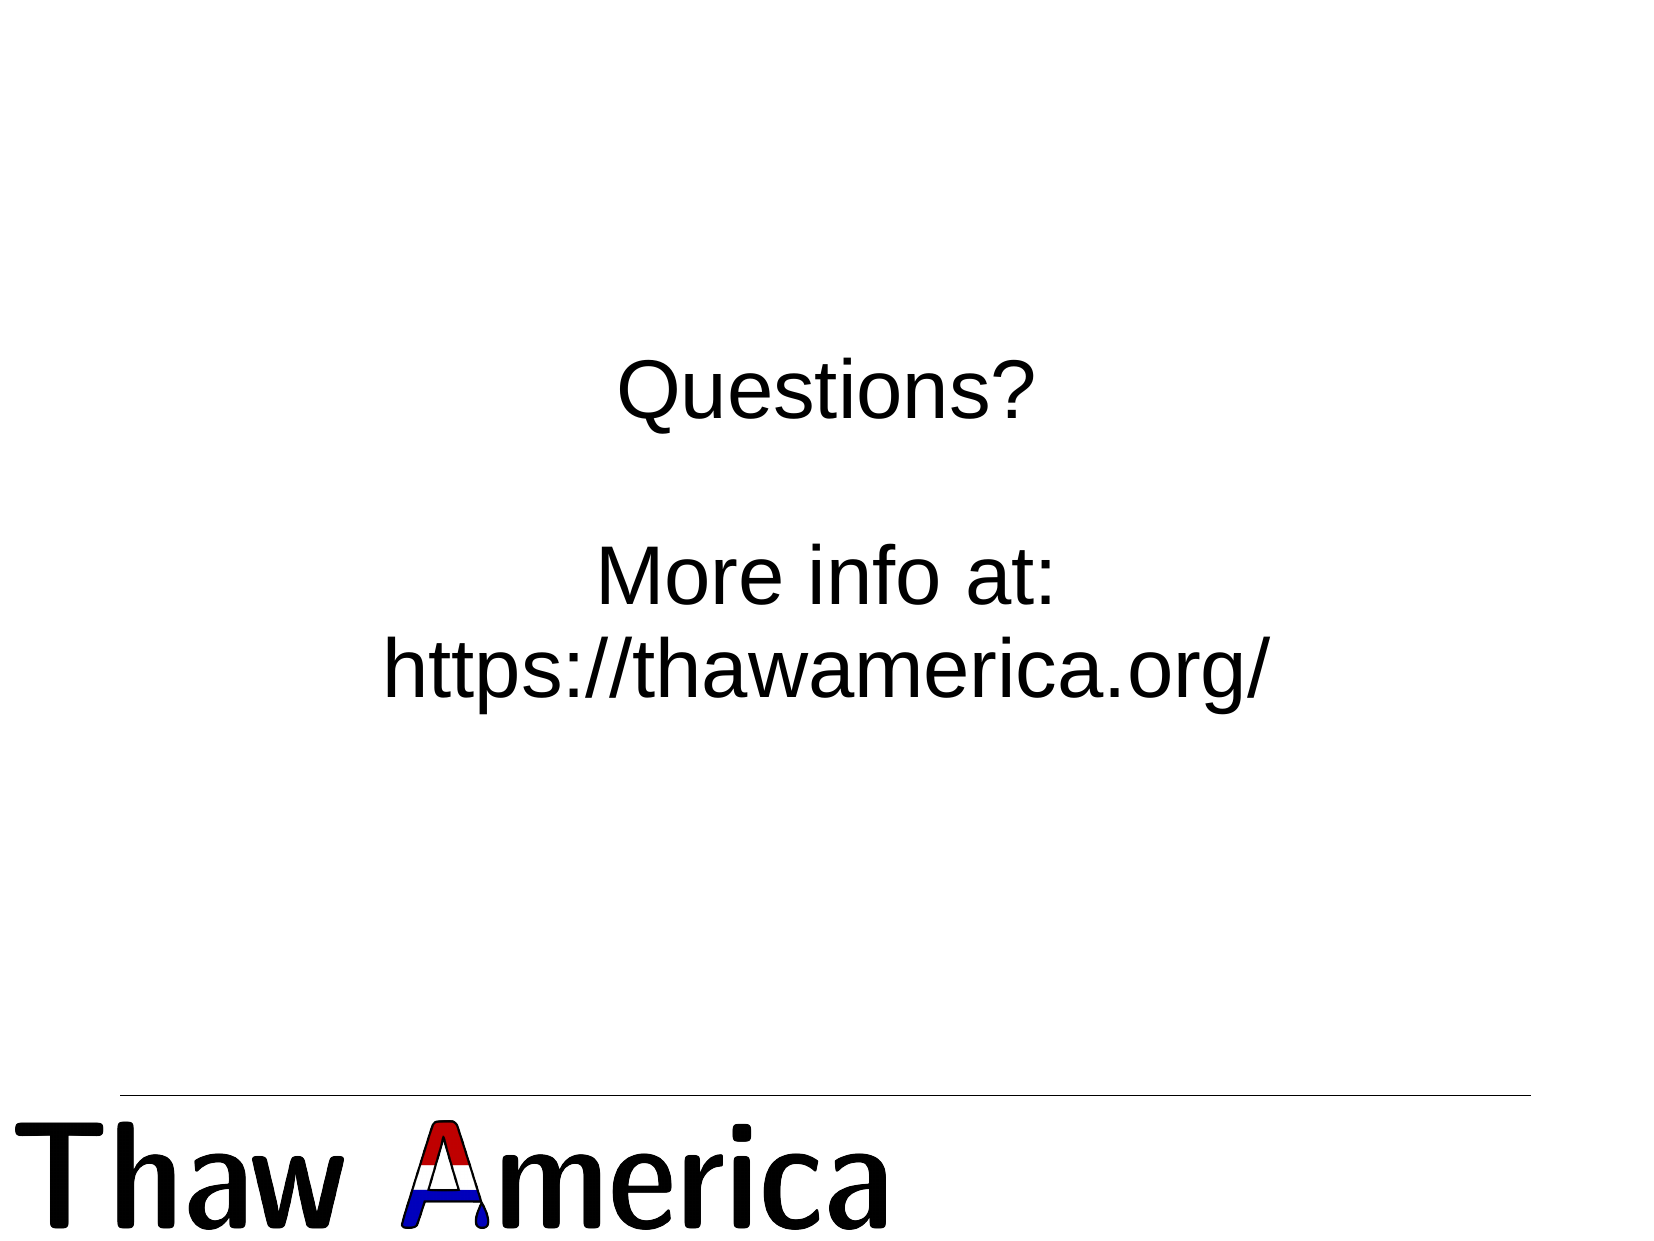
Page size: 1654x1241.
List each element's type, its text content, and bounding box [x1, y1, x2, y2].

subtitle Questions? More info at: https://thawamerica.org/ [82, 49, 1571, 1010]
picture [15, 1120, 886, 1231]
